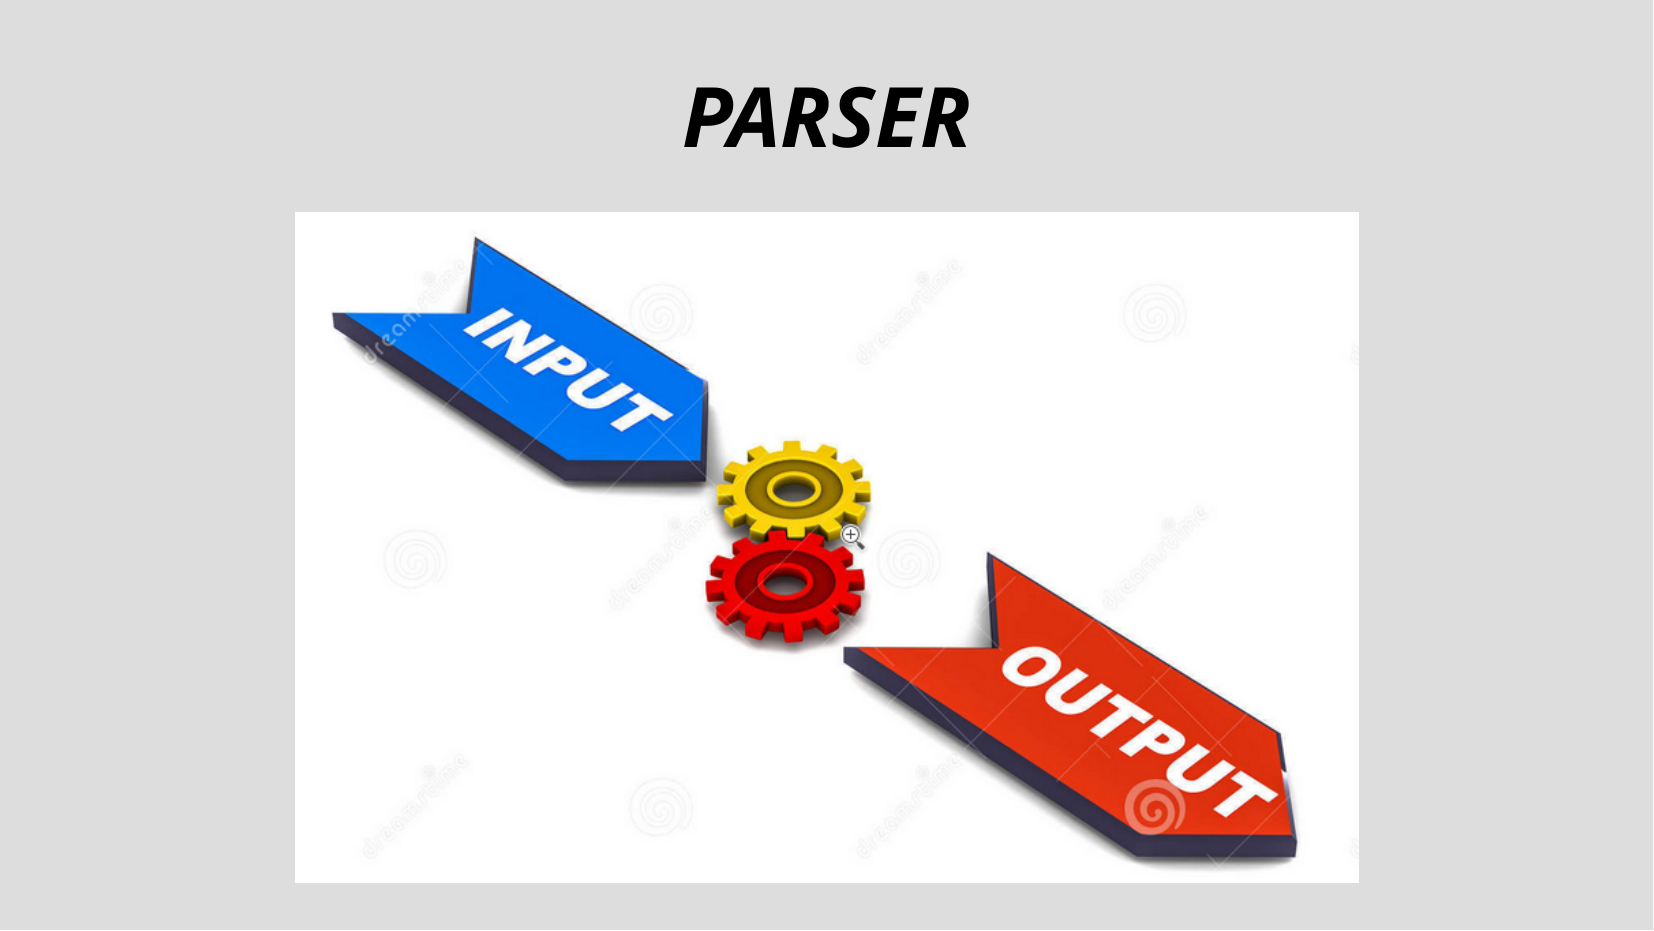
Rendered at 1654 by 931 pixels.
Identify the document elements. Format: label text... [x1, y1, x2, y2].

title PARSER [82, 37, 1571, 193]
picture [295, 212, 1359, 883]
